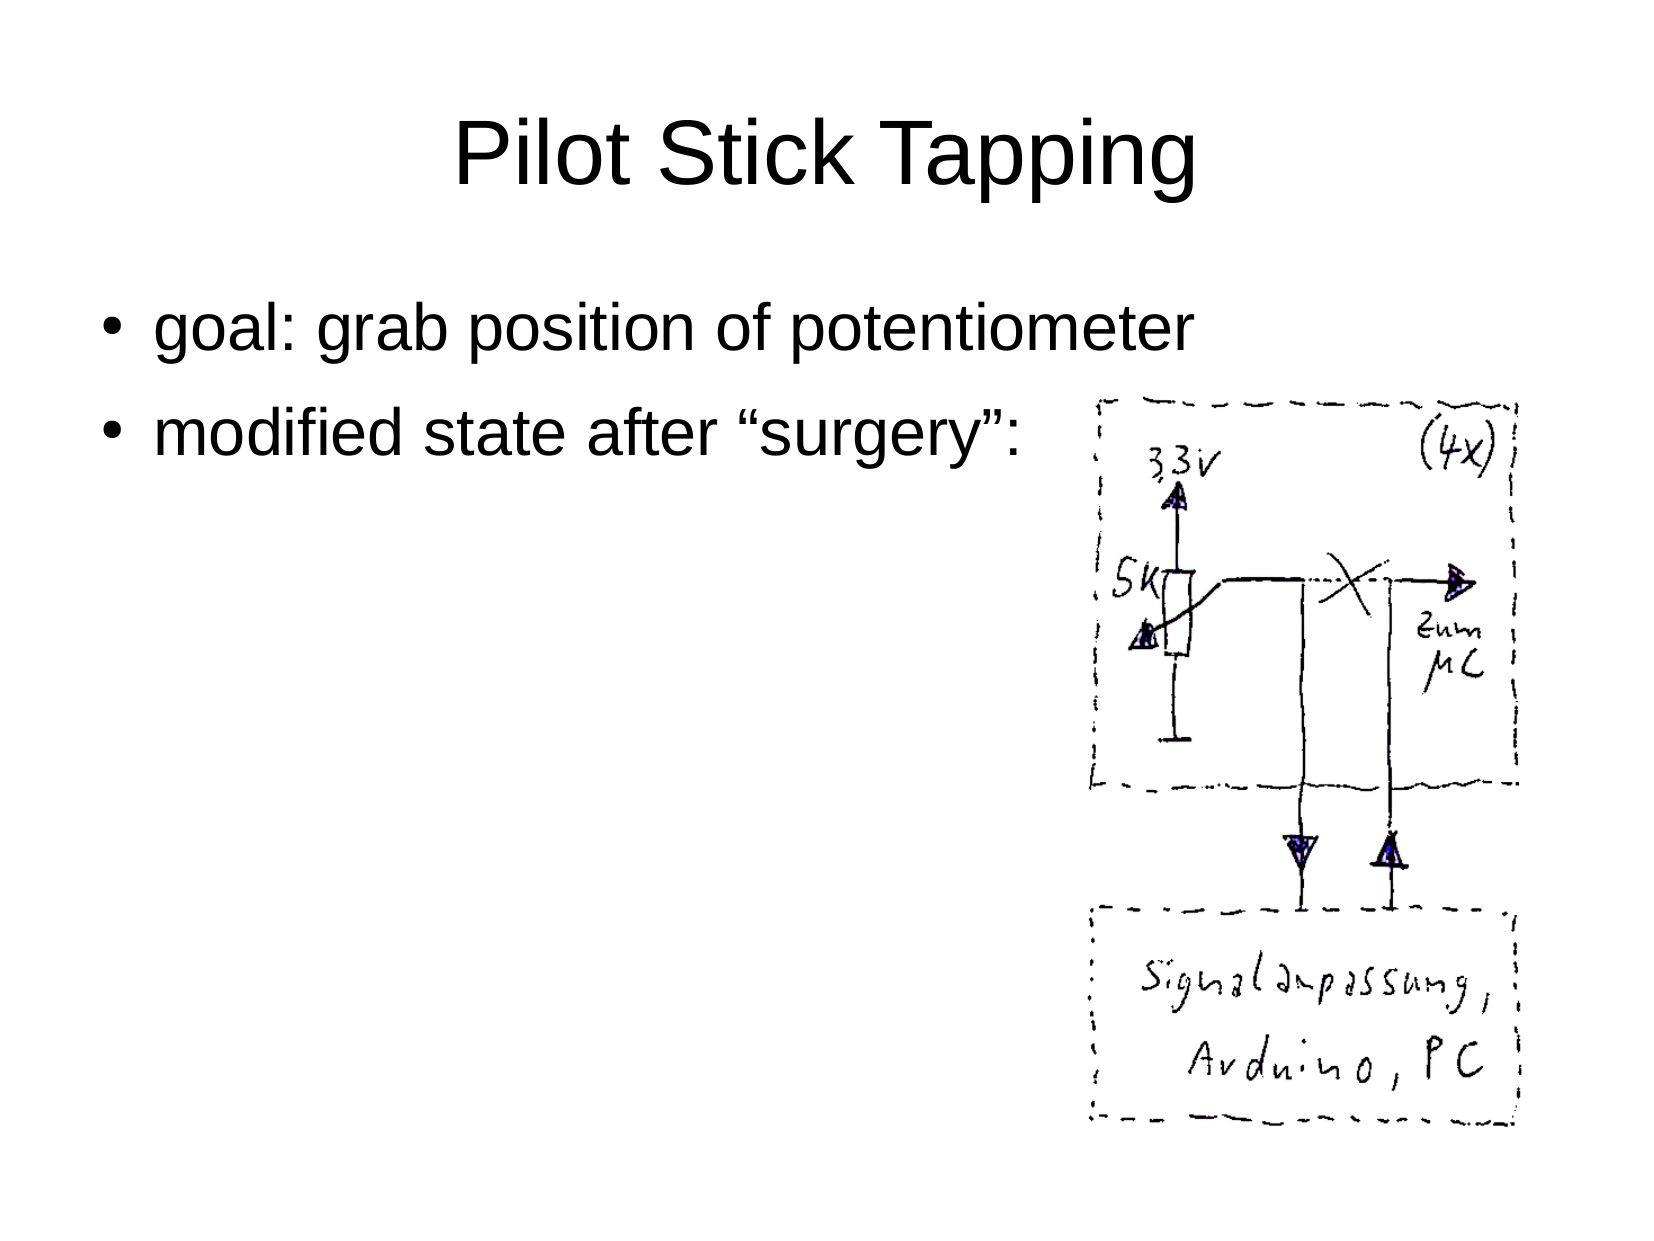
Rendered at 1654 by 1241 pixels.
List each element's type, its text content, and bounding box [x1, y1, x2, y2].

list goal: grab position of potentiometer modified state after “surgery”: [82, 290, 1571, 1010]
title Pilot Stick Tapping [82, 49, 1571, 257]
picture [1080, 389, 1536, 1137]
